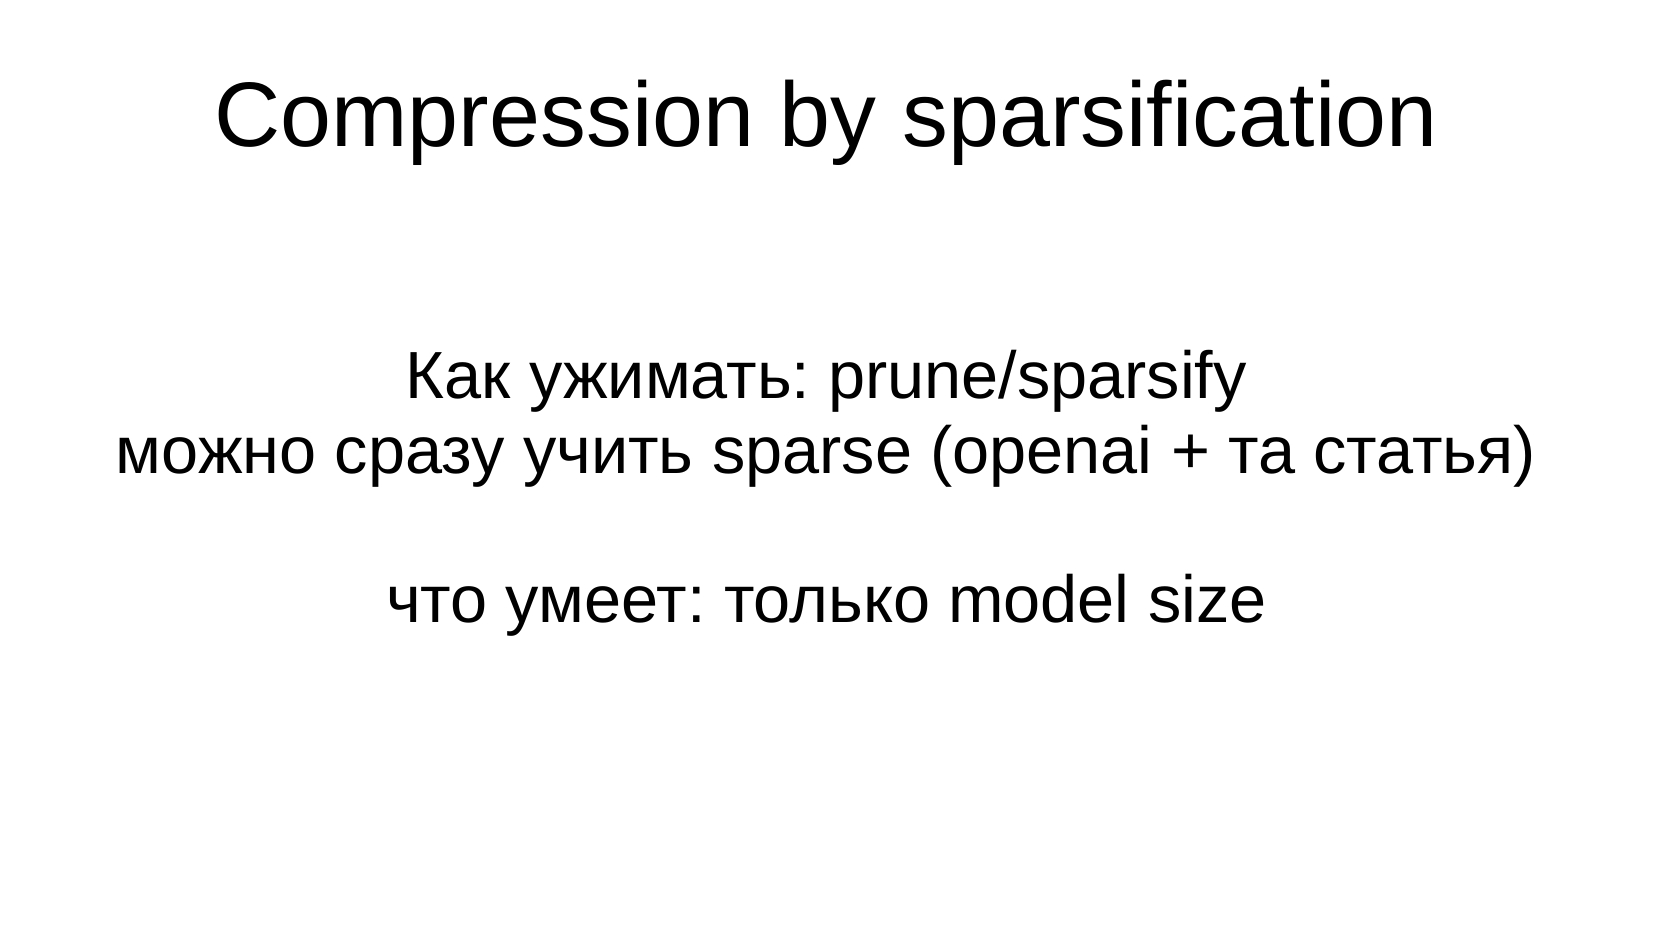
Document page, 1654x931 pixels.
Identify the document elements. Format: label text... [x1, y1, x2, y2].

subtitle Как ужимать: prune/sparsify можно сразу учить sparse (openai + та статья) что умеет: только model size [82, 217, 1571, 758]
title Compression by sparsification [82, 37, 1571, 193]
